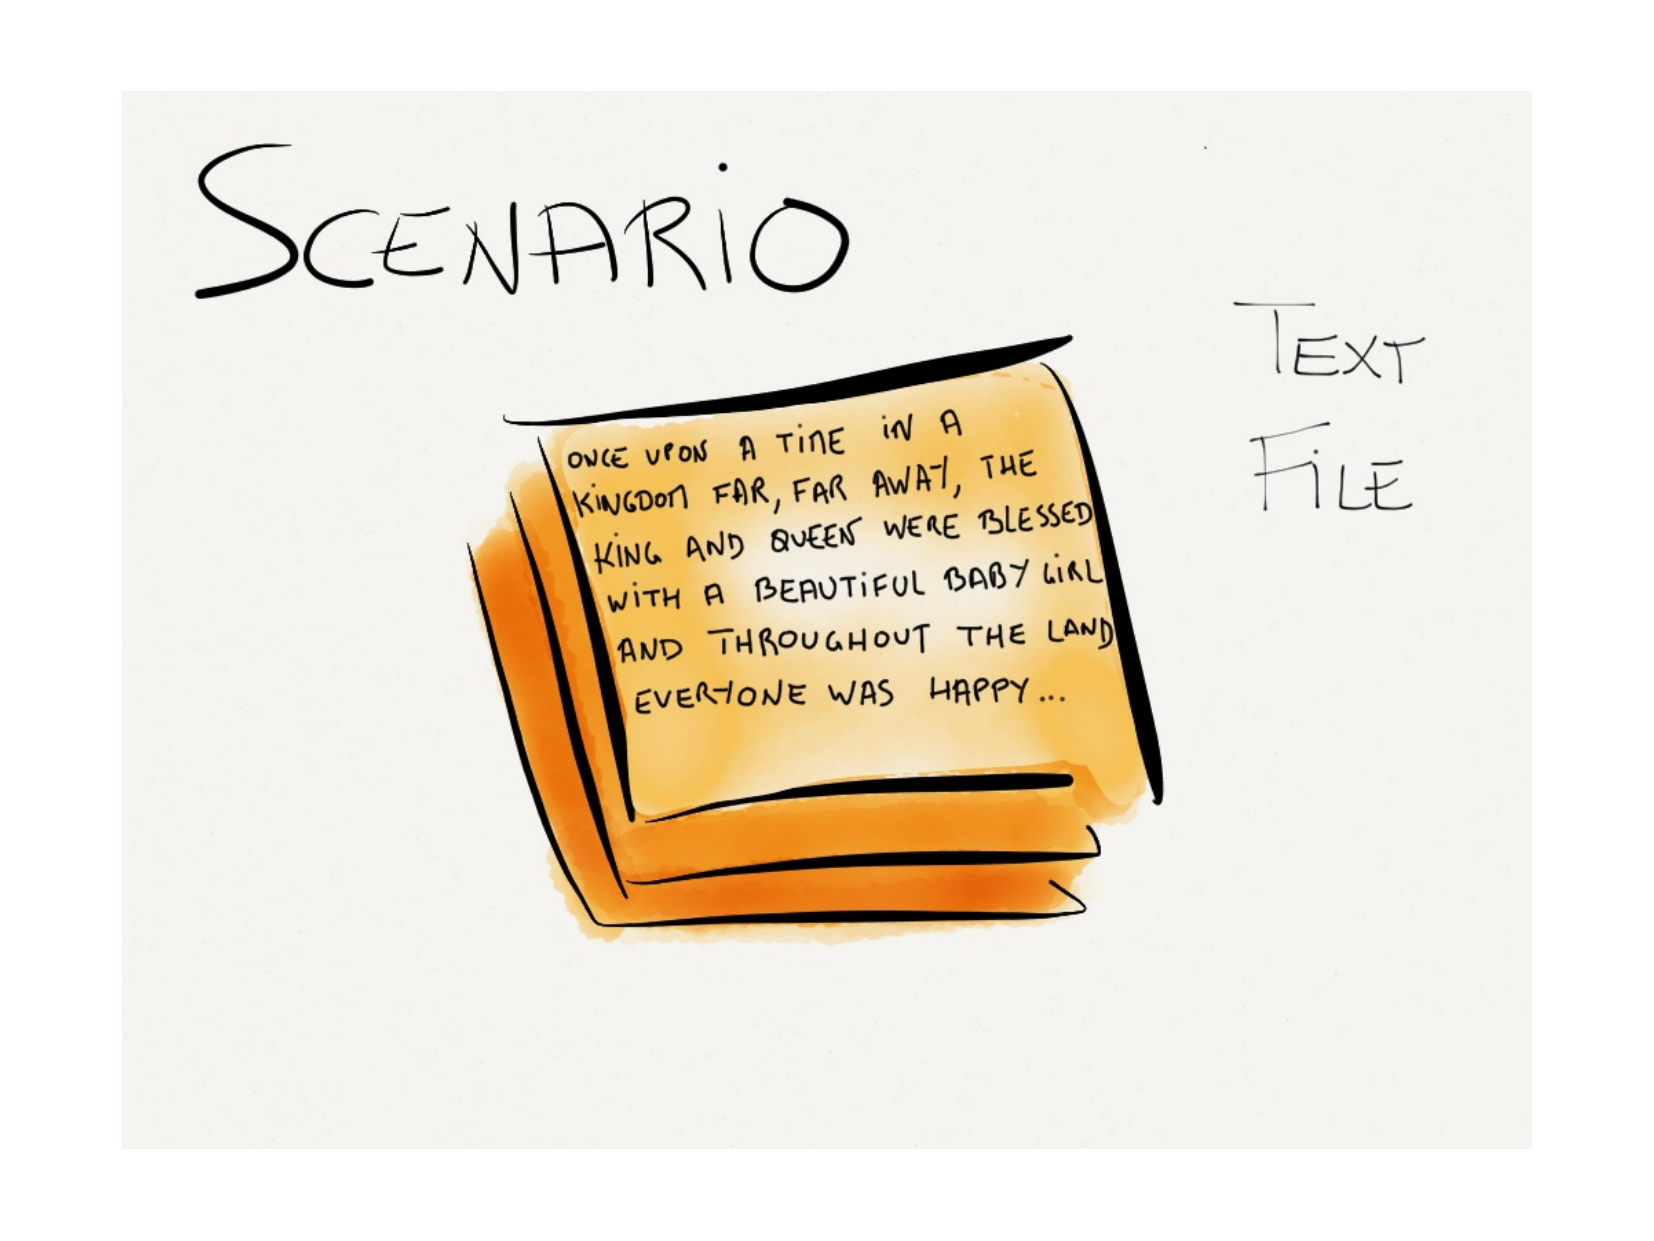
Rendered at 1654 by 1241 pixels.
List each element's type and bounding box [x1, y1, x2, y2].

picture [122, 91, 1532, 1149]
